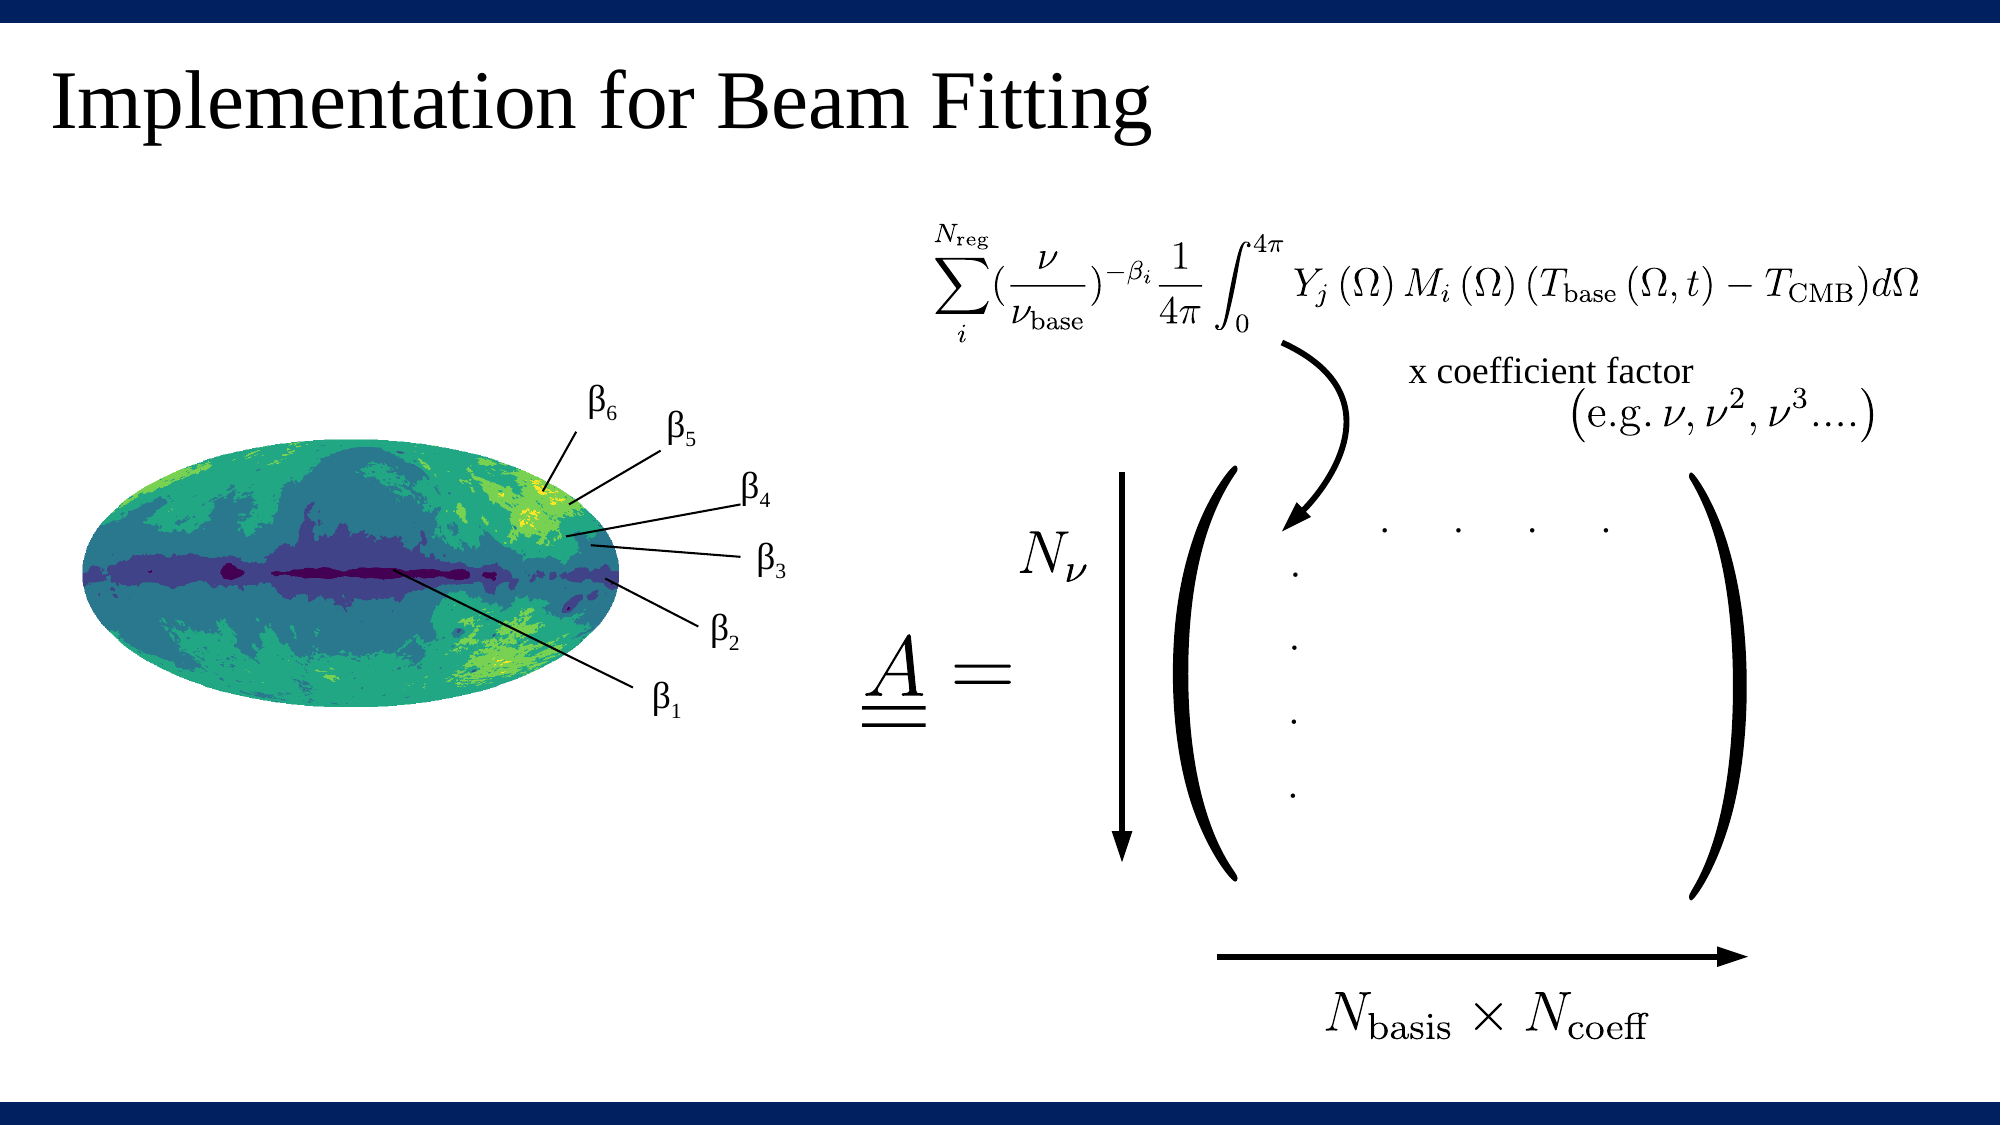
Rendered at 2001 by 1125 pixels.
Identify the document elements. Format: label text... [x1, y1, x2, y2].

text_box . . . . [1275, 555, 1335, 851]
picture [1322, 992, 1649, 1040]
picture [69, 394, 632, 752]
text_box [0, 0, 2000, 22]
picture [862, 634, 1011, 727]
text_box [0, 1102, 2000, 1125]
text_box β6 [572, 366, 646, 433]
text_box β4 [725, 453, 799, 520]
picture [1144, 465, 1238, 882]
text_box x coefficient factor [1393, 342, 1831, 441]
text_box β2 [694, 595, 769, 662]
picture [1016, 531, 1087, 582]
text_box β5 [651, 392, 725, 459]
text_box Implementation for Beam Fitting [35, 47, 1252, 247]
picture [1688, 472, 1772, 901]
picture [933, 223, 1919, 343]
text_box β3 [741, 524, 815, 591]
picture [1565, 387, 1874, 443]
text_box . . . . [1365, 491, 1661, 549]
text_box β1 [636, 663, 711, 731]
